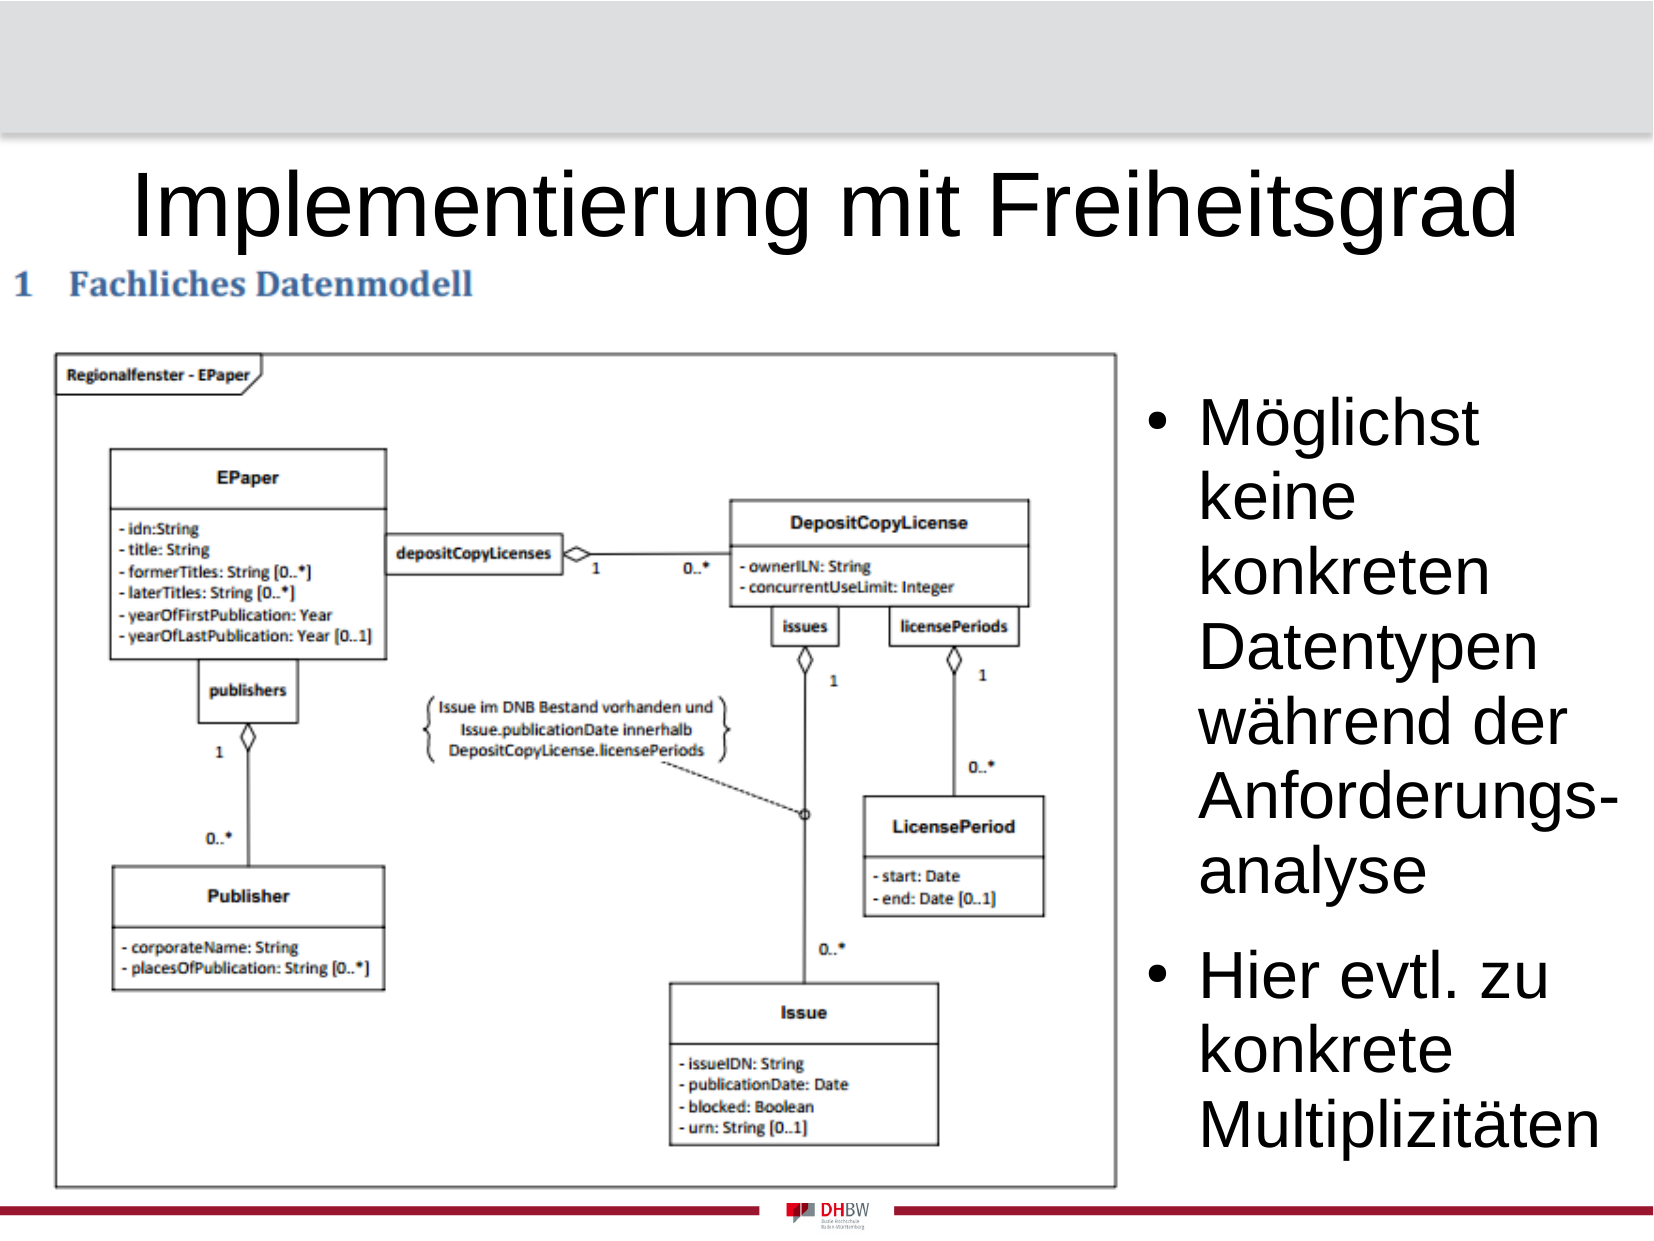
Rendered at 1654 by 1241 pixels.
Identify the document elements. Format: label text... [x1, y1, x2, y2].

title Implementierung mit Freiheitsgrad [82, 147, 1571, 257]
picture [0, 1, 1654, 1237]
list Möglichst keine konkreten Datentypen während der Anforderungs-analyse Hier evtl. zu konkrete Multiplizitäten [1127, 384, 1642, 1162]
